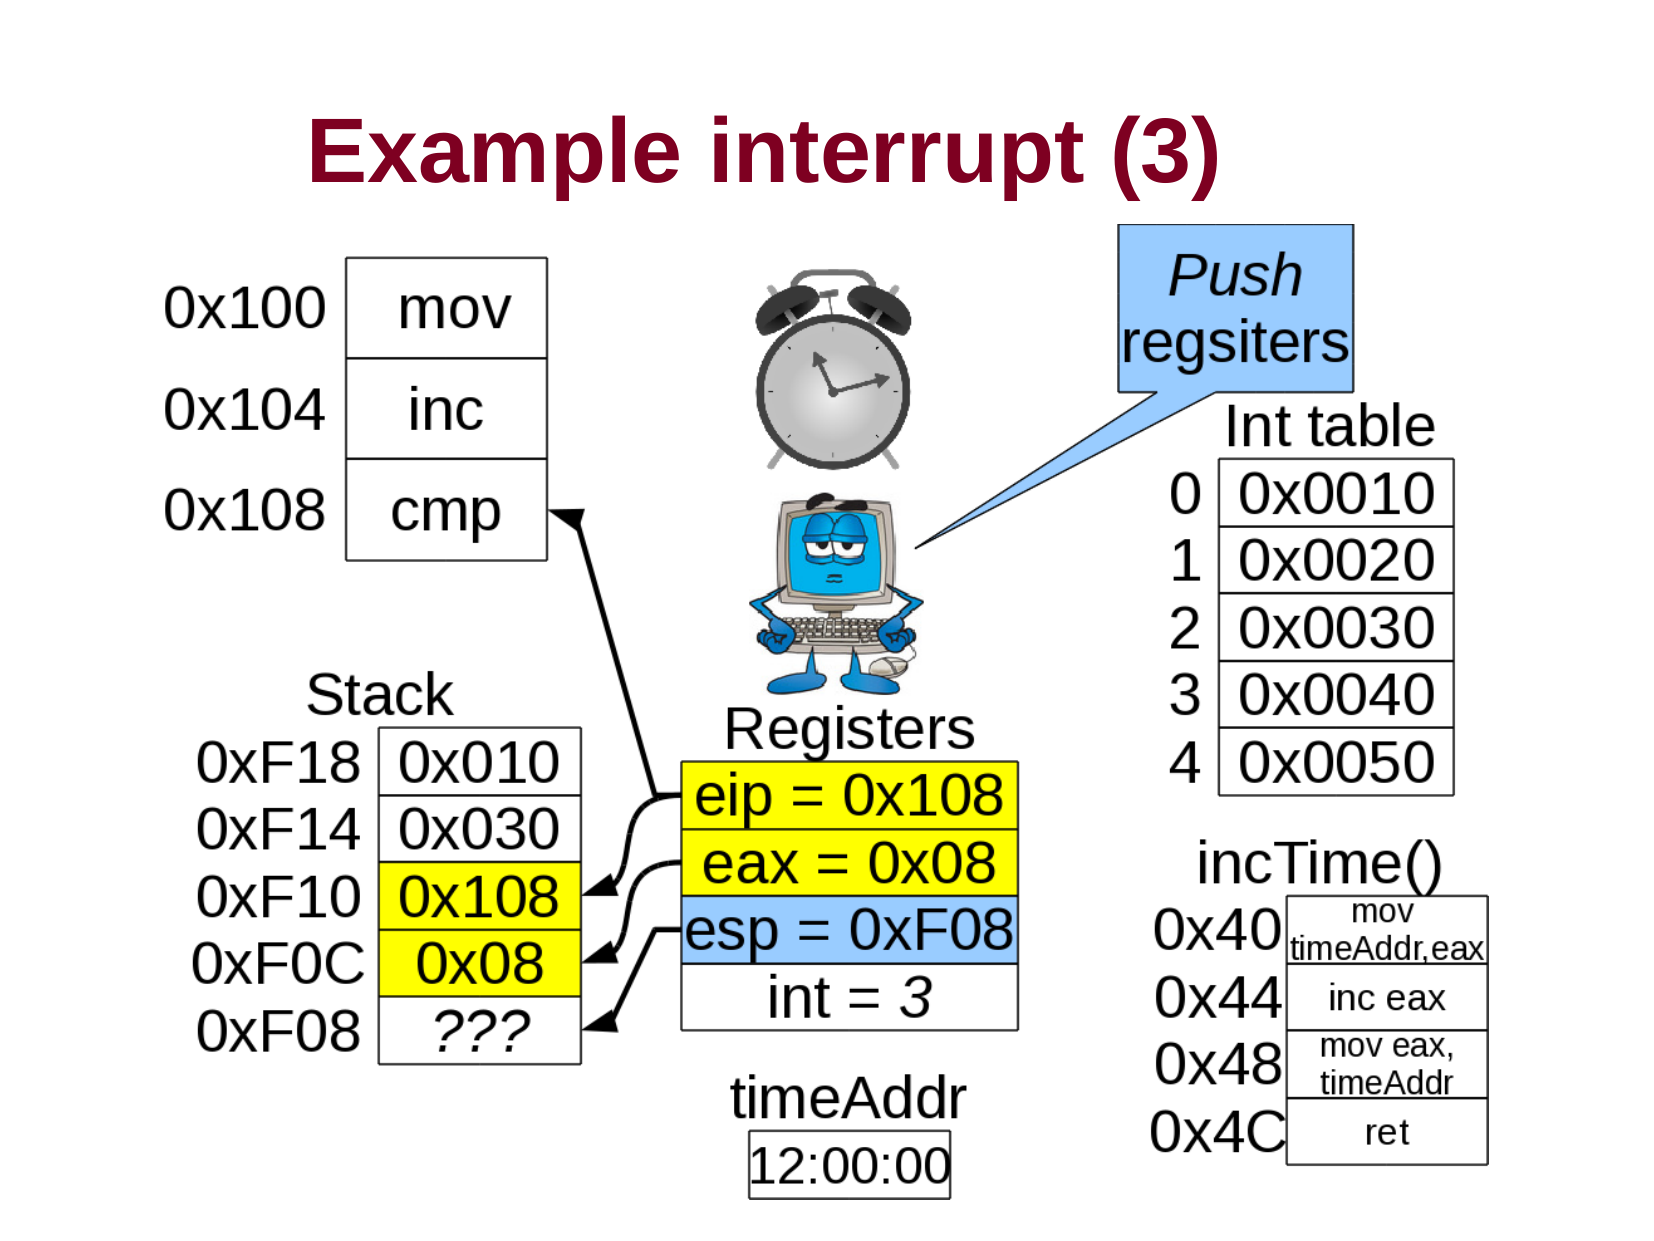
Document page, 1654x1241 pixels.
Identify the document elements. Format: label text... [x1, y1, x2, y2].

title Example interrupt (3) [118, 94, 1412, 207]
picture [0, 0, 1654, 1241]
